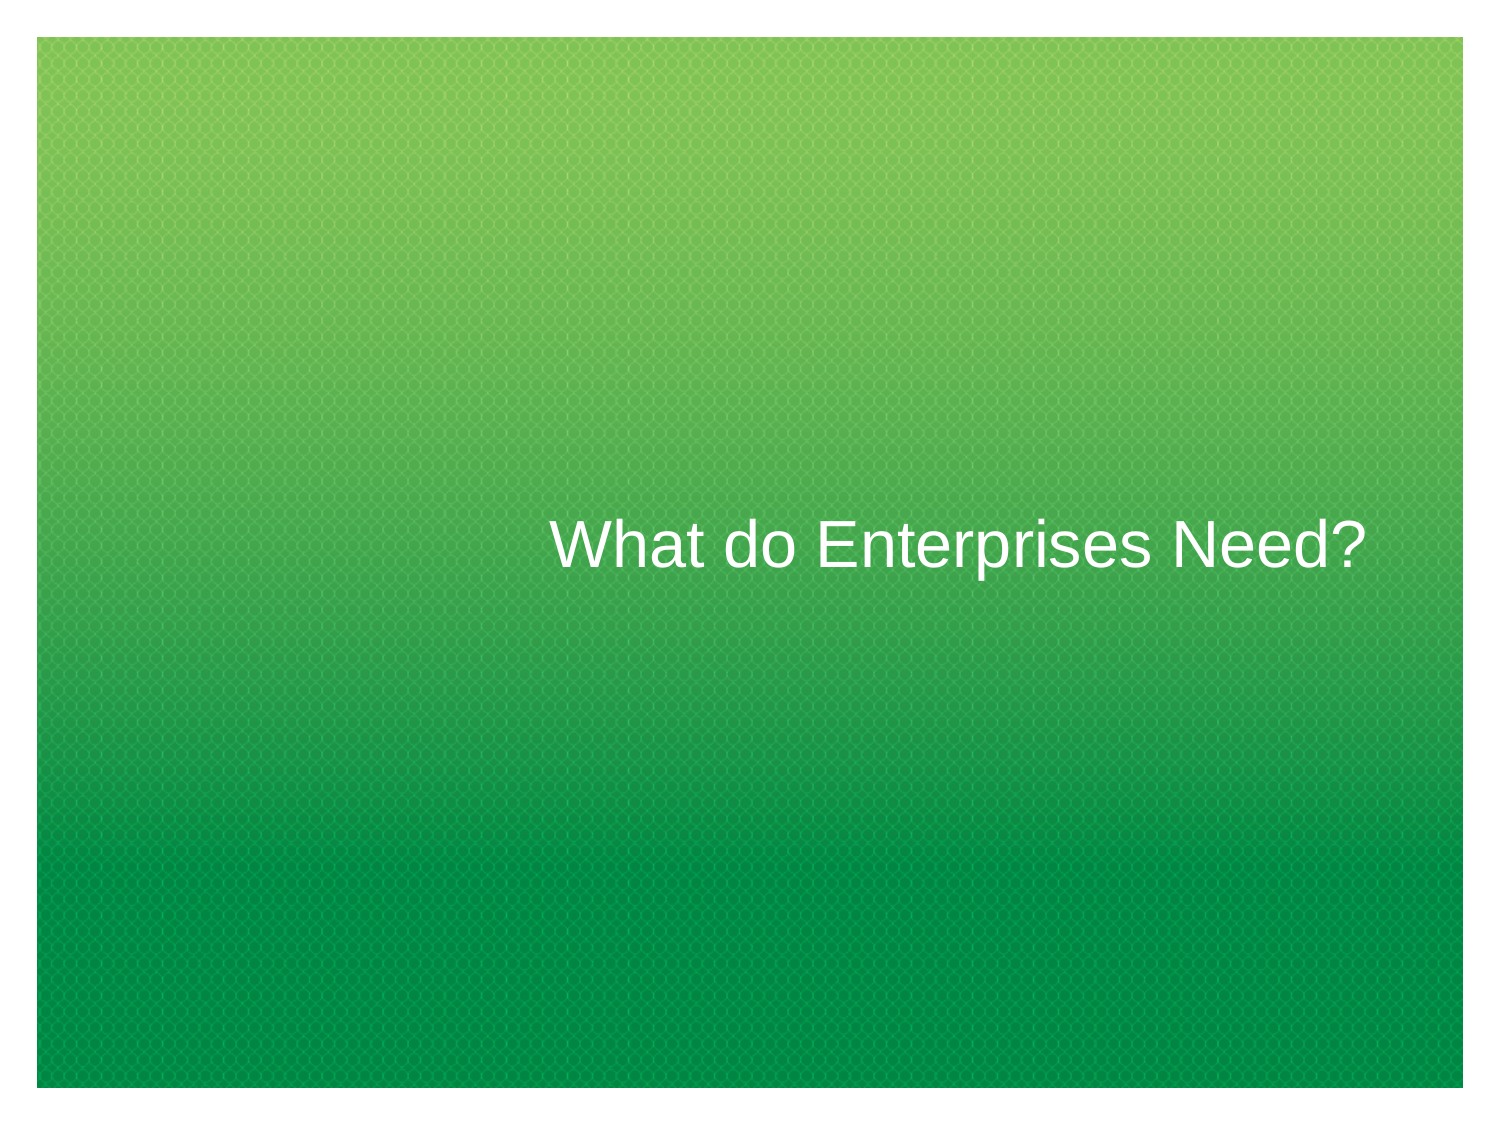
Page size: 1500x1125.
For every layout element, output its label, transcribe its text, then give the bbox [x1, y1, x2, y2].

title What do Enterprises Need? [135, 450, 1369, 638]
picture [37, 37, 1463, 1088]
